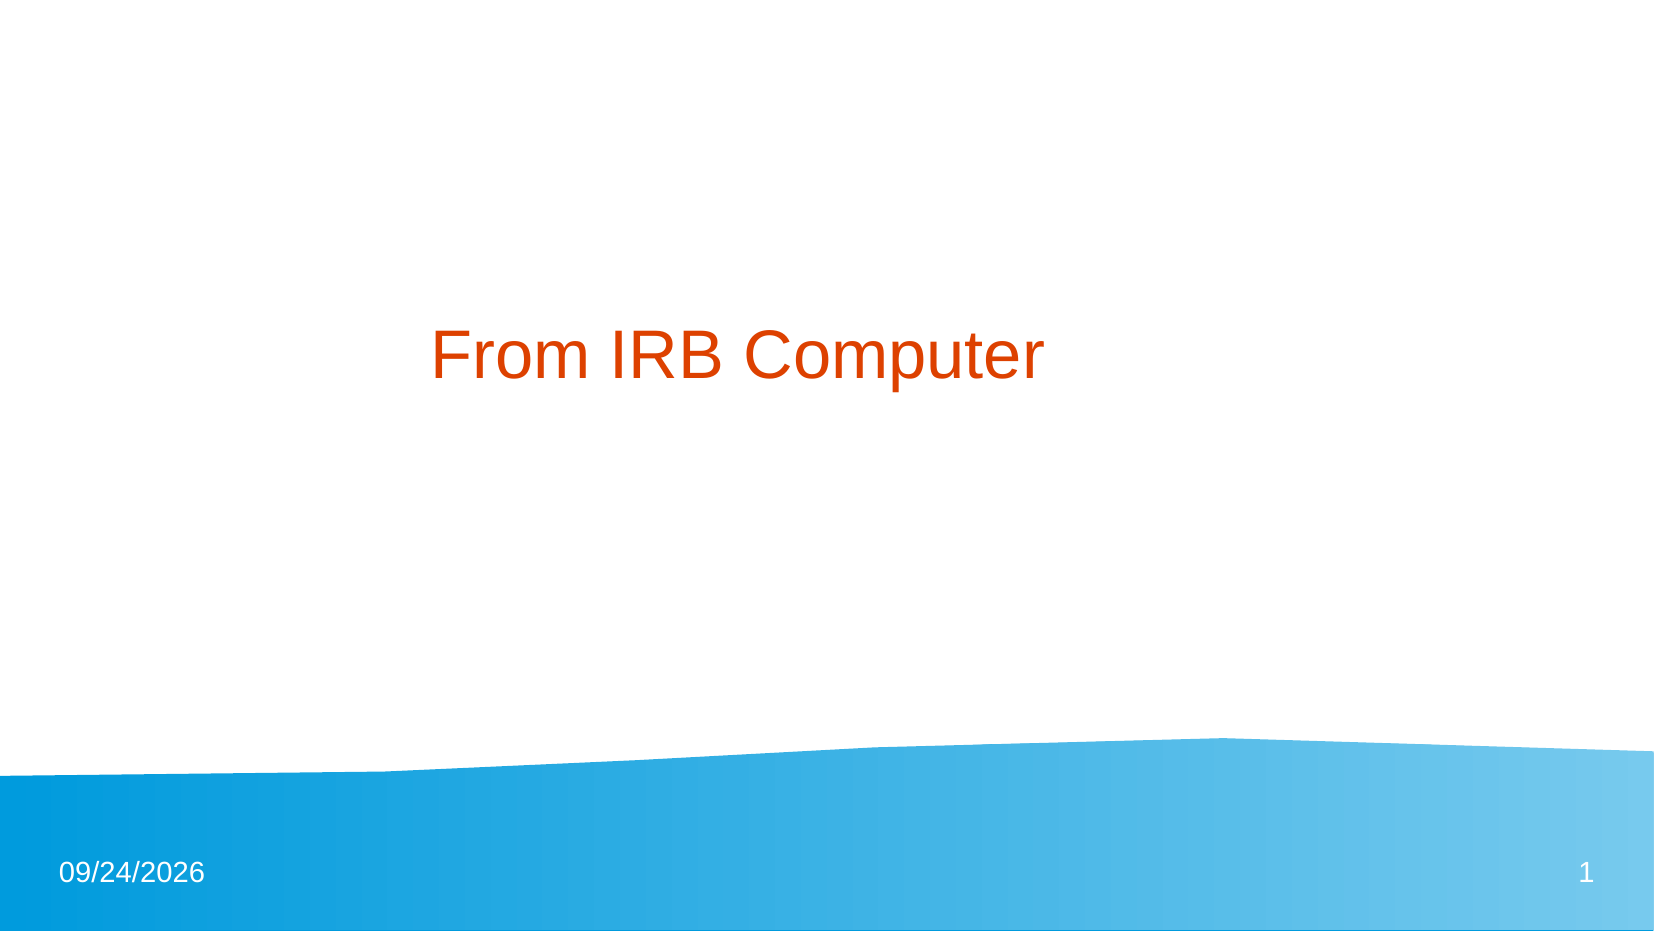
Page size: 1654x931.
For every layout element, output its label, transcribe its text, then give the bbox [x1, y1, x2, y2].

title From IRB Computer [0, 265, 1477, 443]
